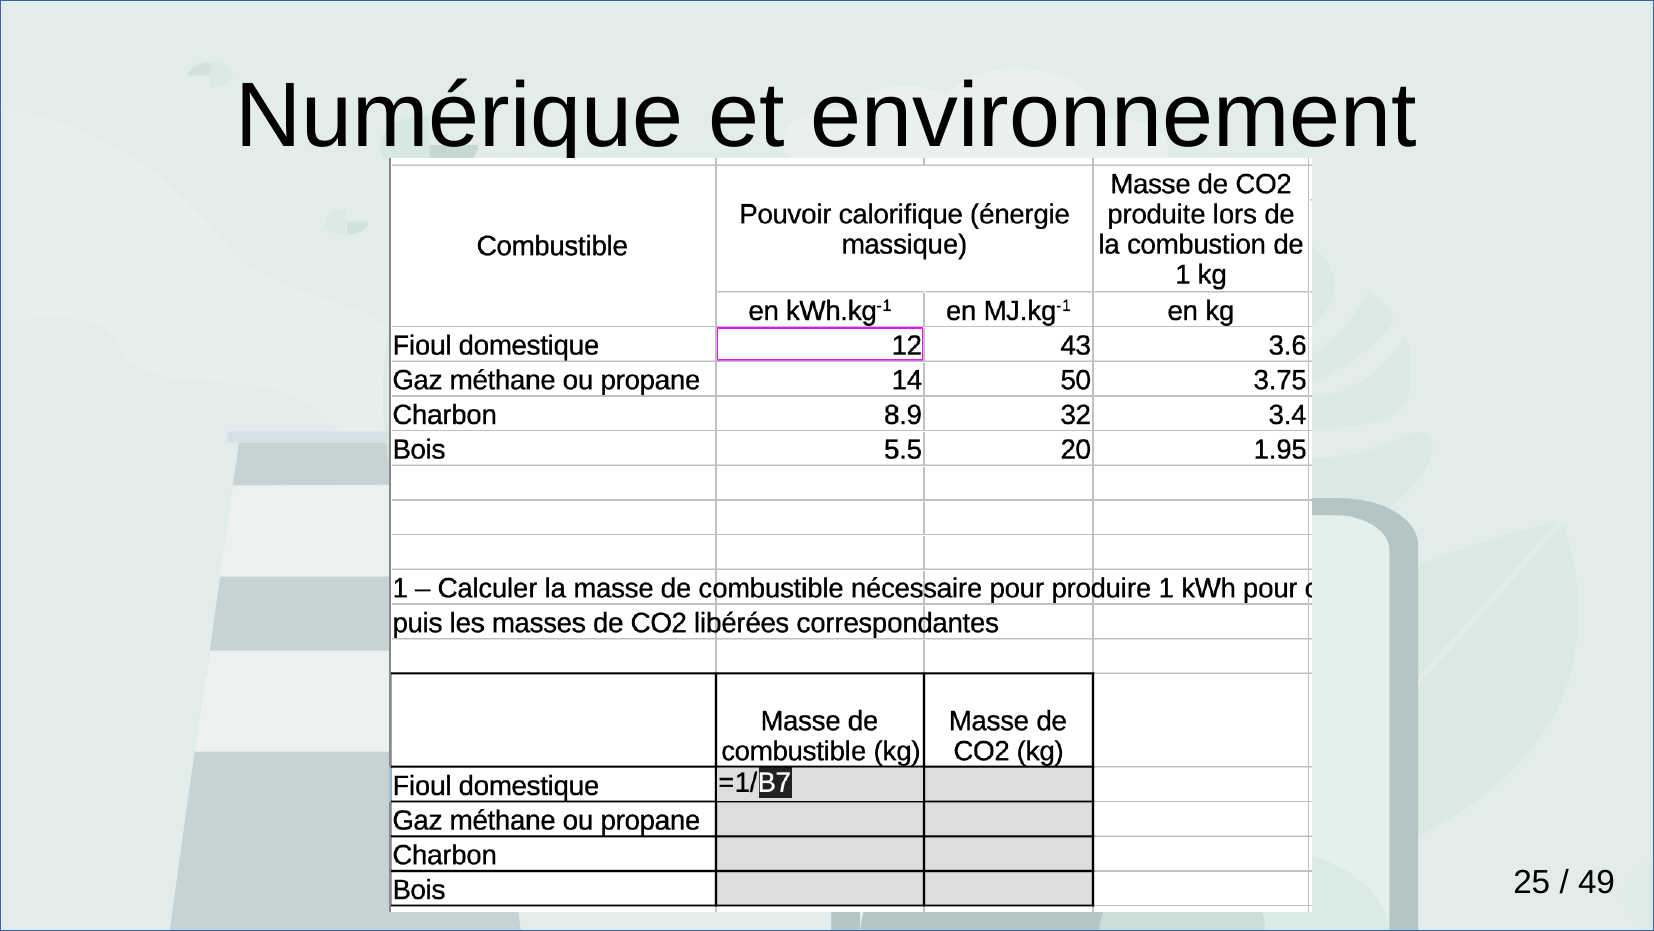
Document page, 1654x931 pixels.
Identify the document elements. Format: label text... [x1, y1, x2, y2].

picture [389, 158, 1312, 912]
title Numérique et environnement [82, 37, 1571, 193]
text_box <number> / 49 [1341, 855, 1630, 926]
text_box [0, 0, 1654, 931]
